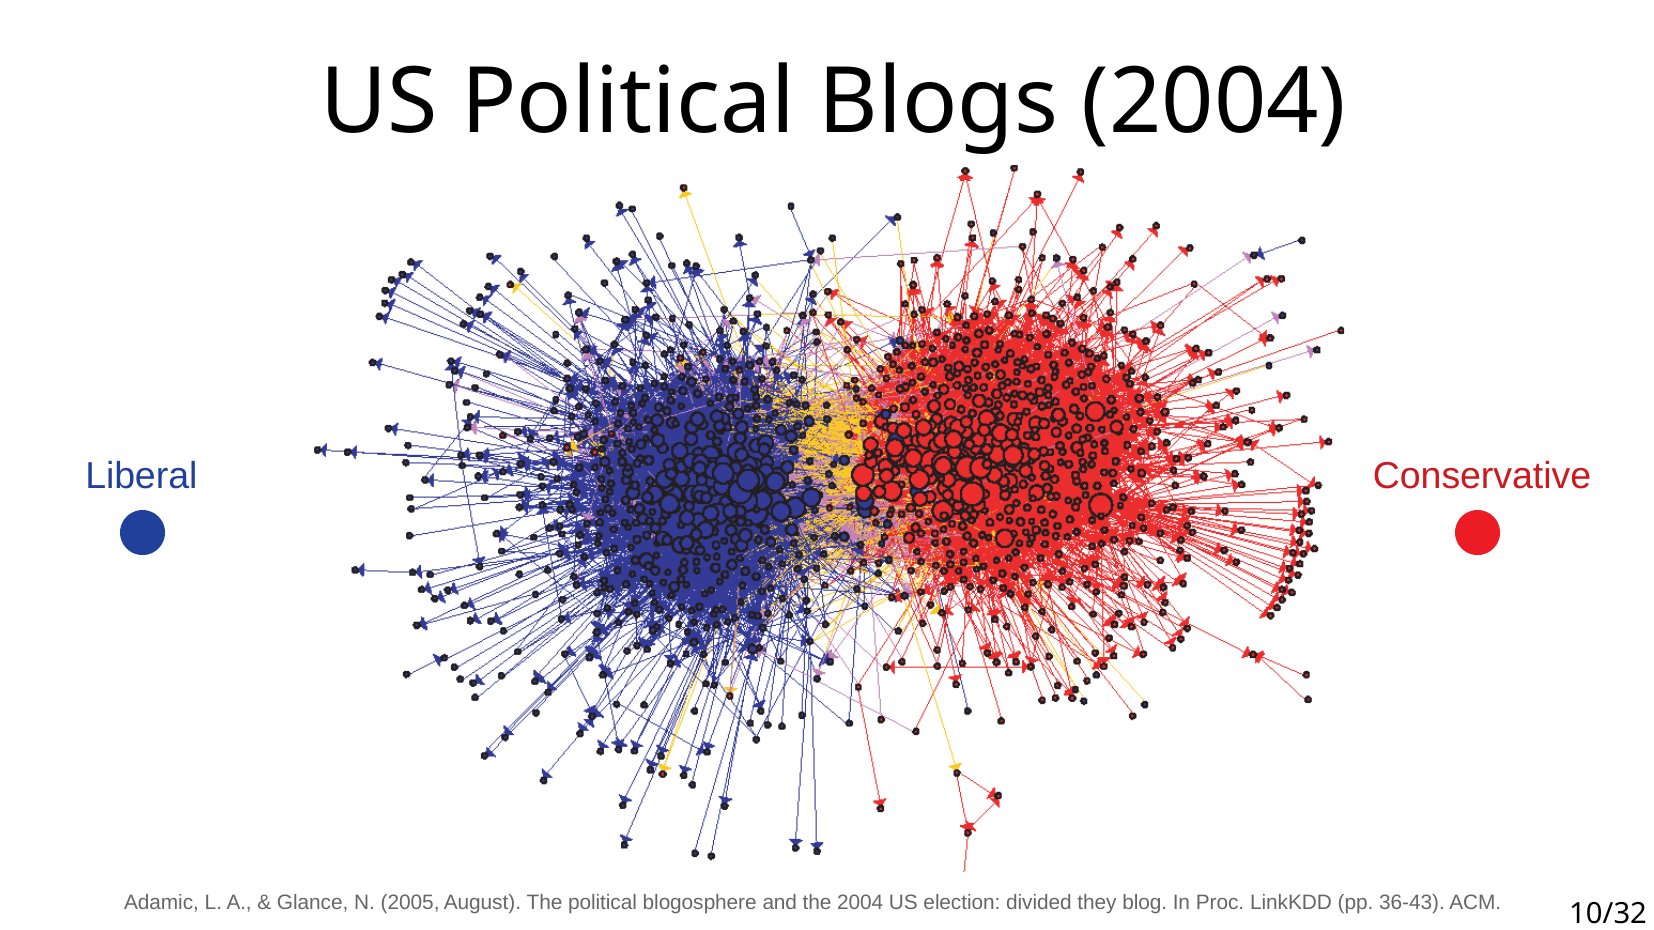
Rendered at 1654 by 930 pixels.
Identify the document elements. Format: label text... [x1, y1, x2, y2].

picture [296, 165, 1345, 872]
text_box Conservative [1358, 447, 1614, 504]
title US Political Blogs (2004) [15, 0, 1653, 201]
text_box [1455, 510, 1501, 556]
text_box Adamic, L. A., & Glance, N. (2005, August). The political blogosphere and the 2004 US election: divided they blog. In Proc. LinkKDD (pp. 36-43). ACM. [15, 883, 1611, 922]
text_box Liberal [70, 447, 326, 504]
text_box [120, 510, 166, 556]
